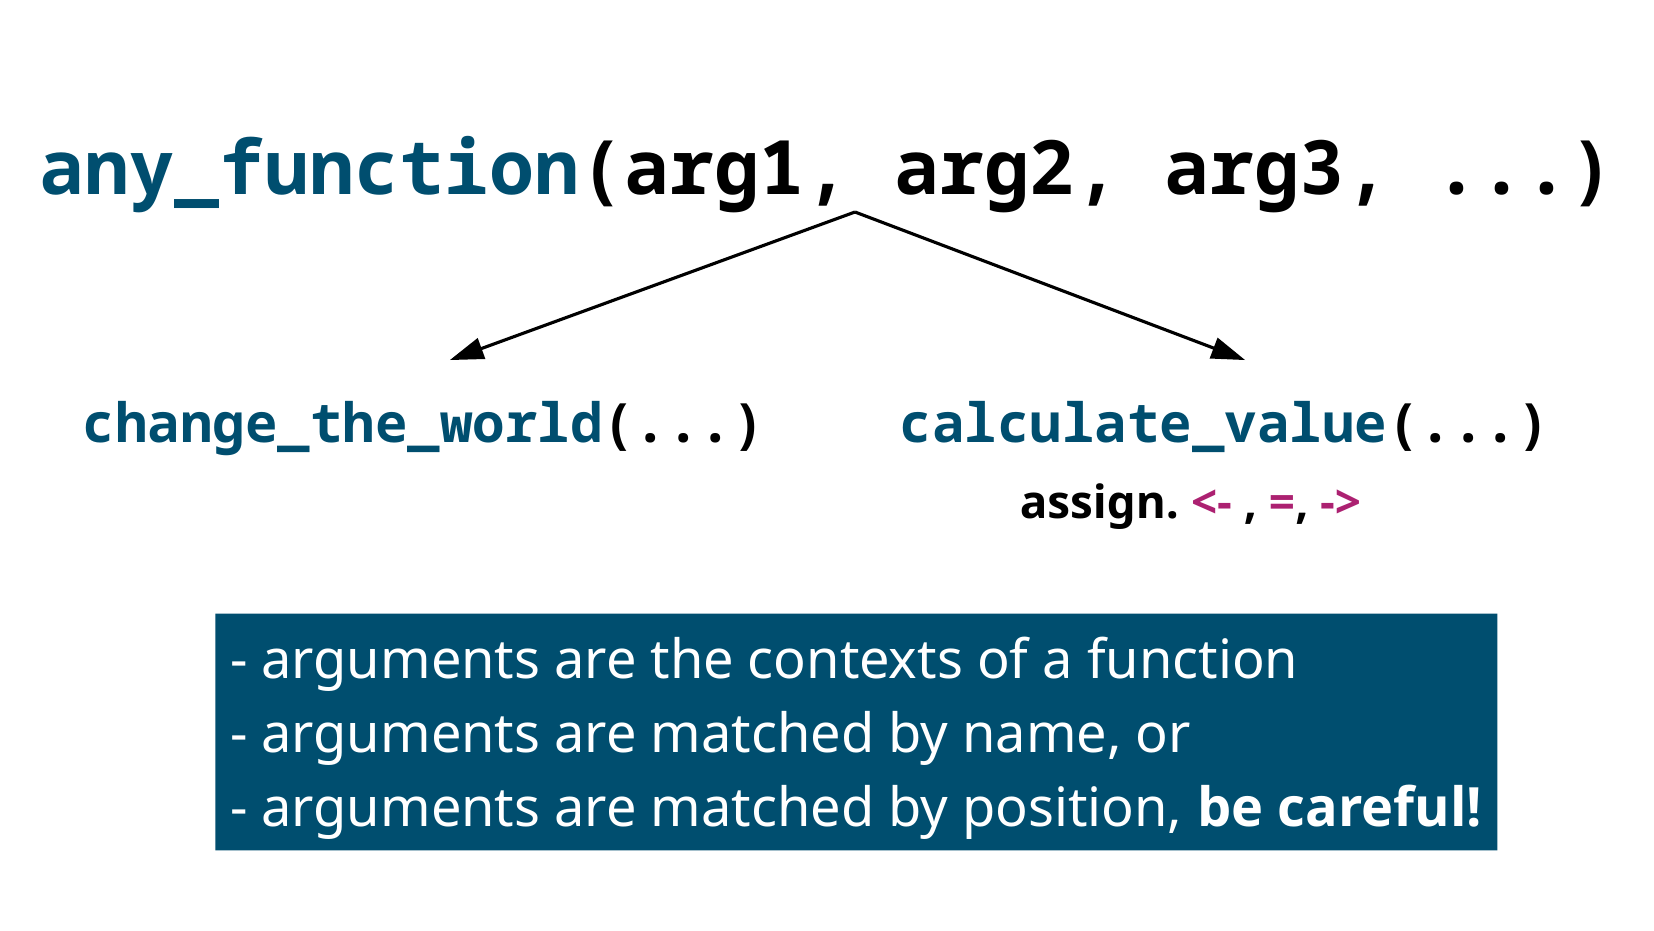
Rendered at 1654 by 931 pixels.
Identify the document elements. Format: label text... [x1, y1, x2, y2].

text_box - arguments are the contexts of a function - arguments are matched by name, or - arguments are matched by position, be careful! [215, 613, 1439, 807]
text_box assign. <- , =, -> [1005, 462, 1341, 527]
text_box calculate_value(...) [885, 376, 1565, 457]
text_box any_function(arg1, arg2, arg3, ...) [24, 106, 1630, 213]
text_box change_the_world(...) [67, 376, 781, 457]
